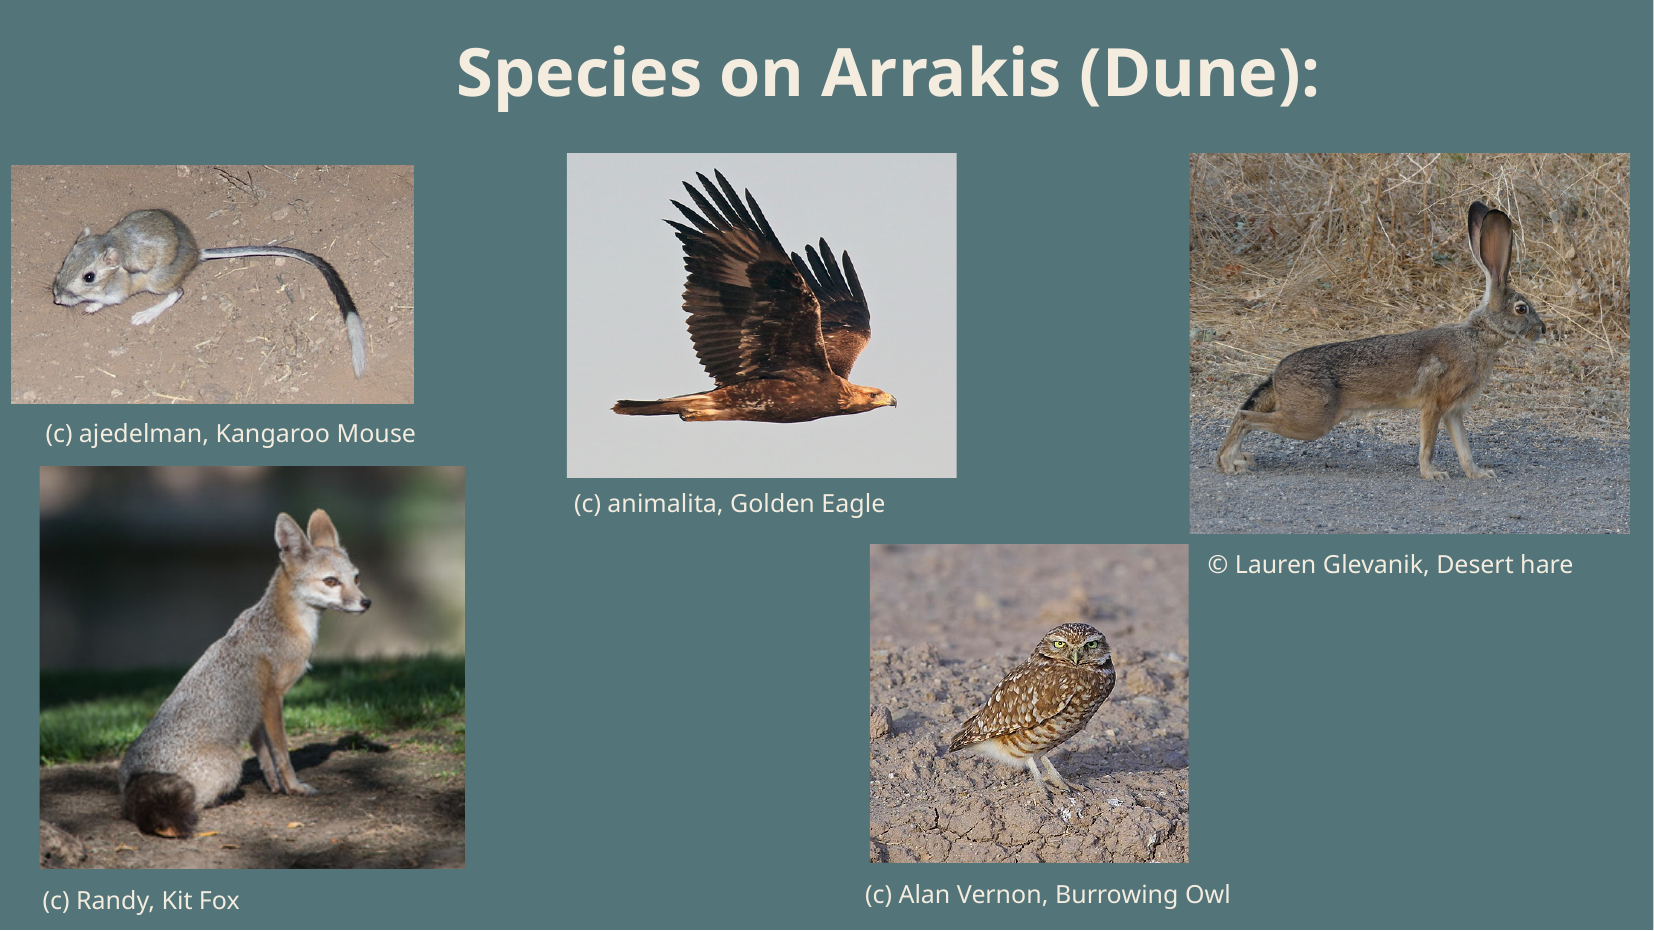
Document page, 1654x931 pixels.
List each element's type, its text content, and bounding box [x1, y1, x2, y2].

text_box © Lauren Glevanik, Desert hare [1192, 538, 1595, 587]
text_box (c) Alan Vernon, Burrowing Owl [850, 869, 1355, 922]
text_box Species on Arrakis (Dune): [442, 17, 1270, 121]
picture [566, 153, 957, 478]
text_box (c) Randy, Kit Fox [27, 875, 532, 928]
picture [11, 165, 414, 404]
text_box (c) ajedelman, Kangaroo Mouse [30, 408, 535, 461]
text_box (c) animalita, Golden Eagle [559, 478, 1063, 531]
picture [869, 544, 1189, 863]
picture [39, 466, 465, 869]
picture [1189, 153, 1630, 534]
